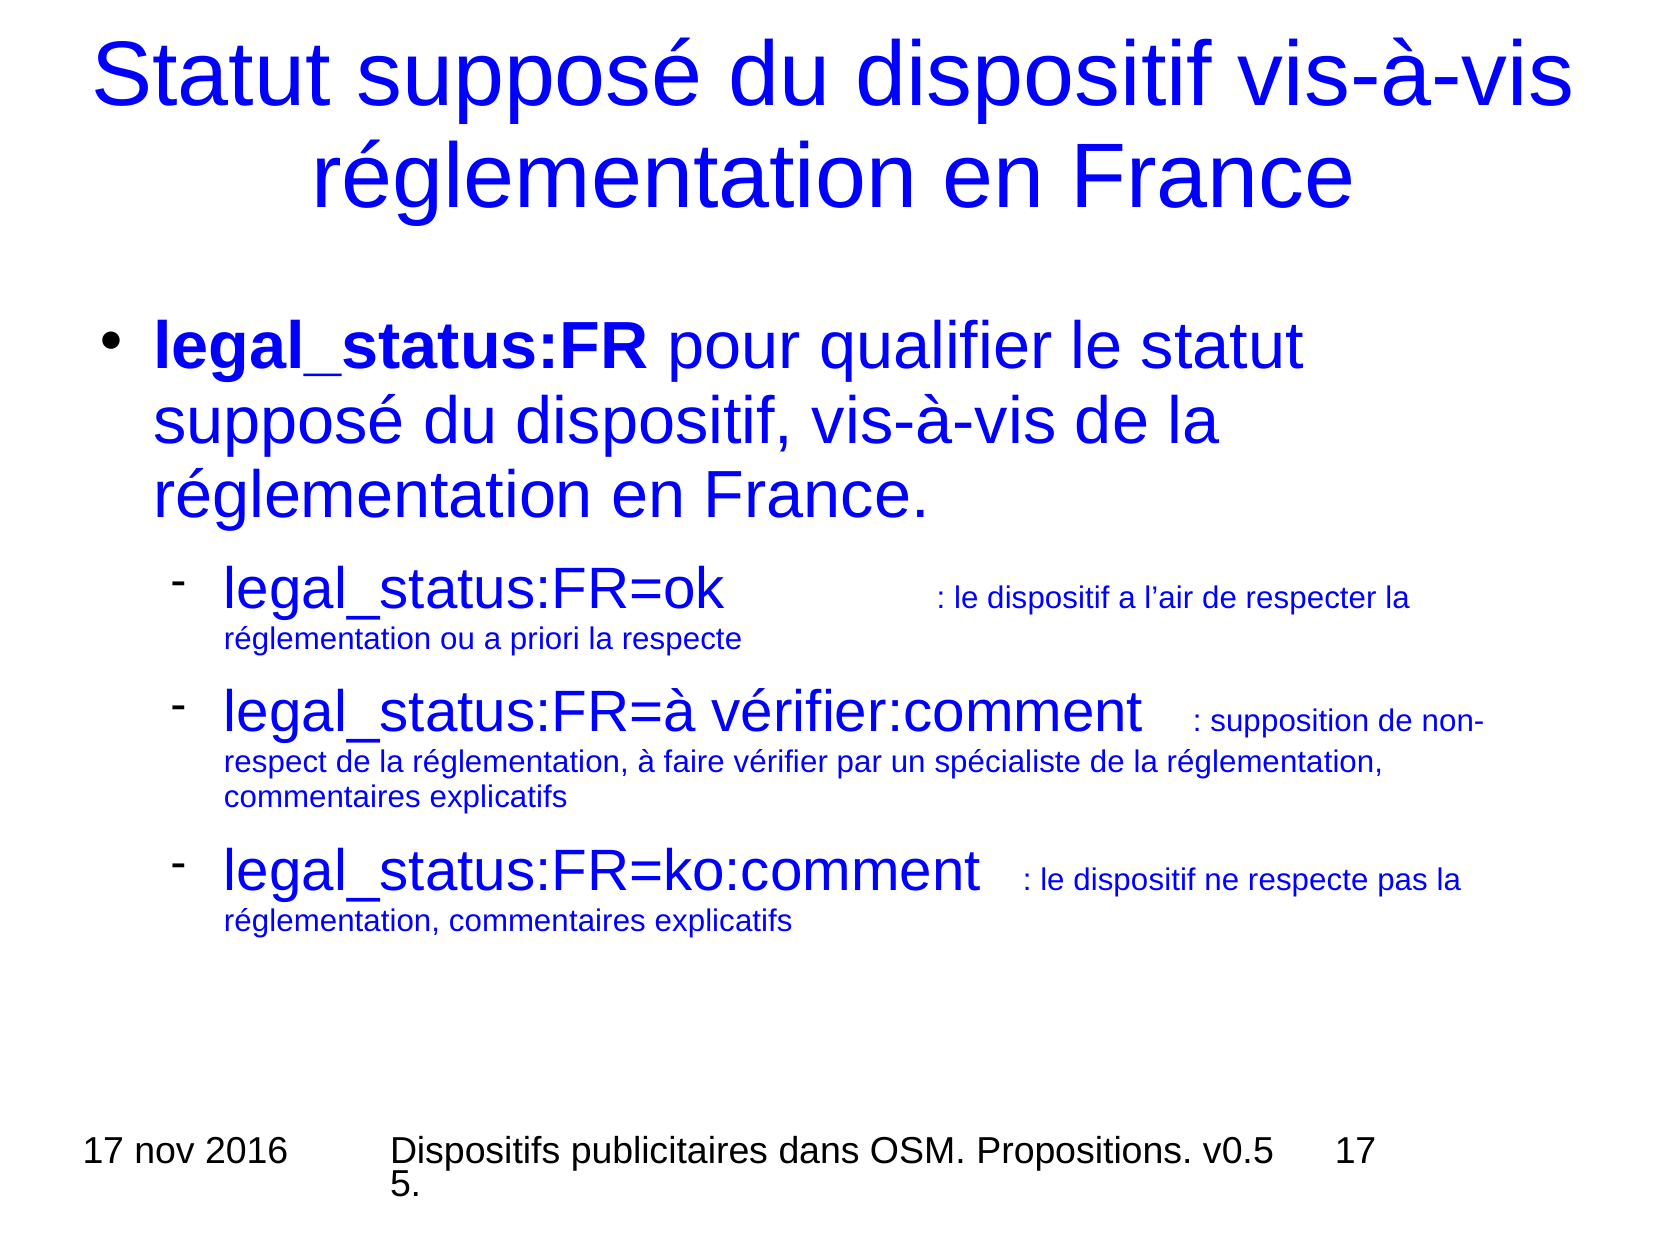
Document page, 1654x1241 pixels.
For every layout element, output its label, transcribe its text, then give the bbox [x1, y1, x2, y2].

list legal_status:FR pour qualifier le statut supposé du dispositif, vis-à-vis de la réglementation en France. legal_status:FR=ok : le dispositif a l’air de respecter la réglementation ou a priori la respecte legal_status:FR=à vérifier:comment : supposition de non-respect de la réglementation, à faire vérifier par un spécialiste de la réglementation, commentaires explicatifs legal_status:FR=ko:comment : le dispositif ne respecte pas la réglementation, commentaires explicatifs [82, 195, 1571, 1096]
title Statut supposé du dispositif vis-à-vis réglementation en France [90, 19, 1579, 225]
